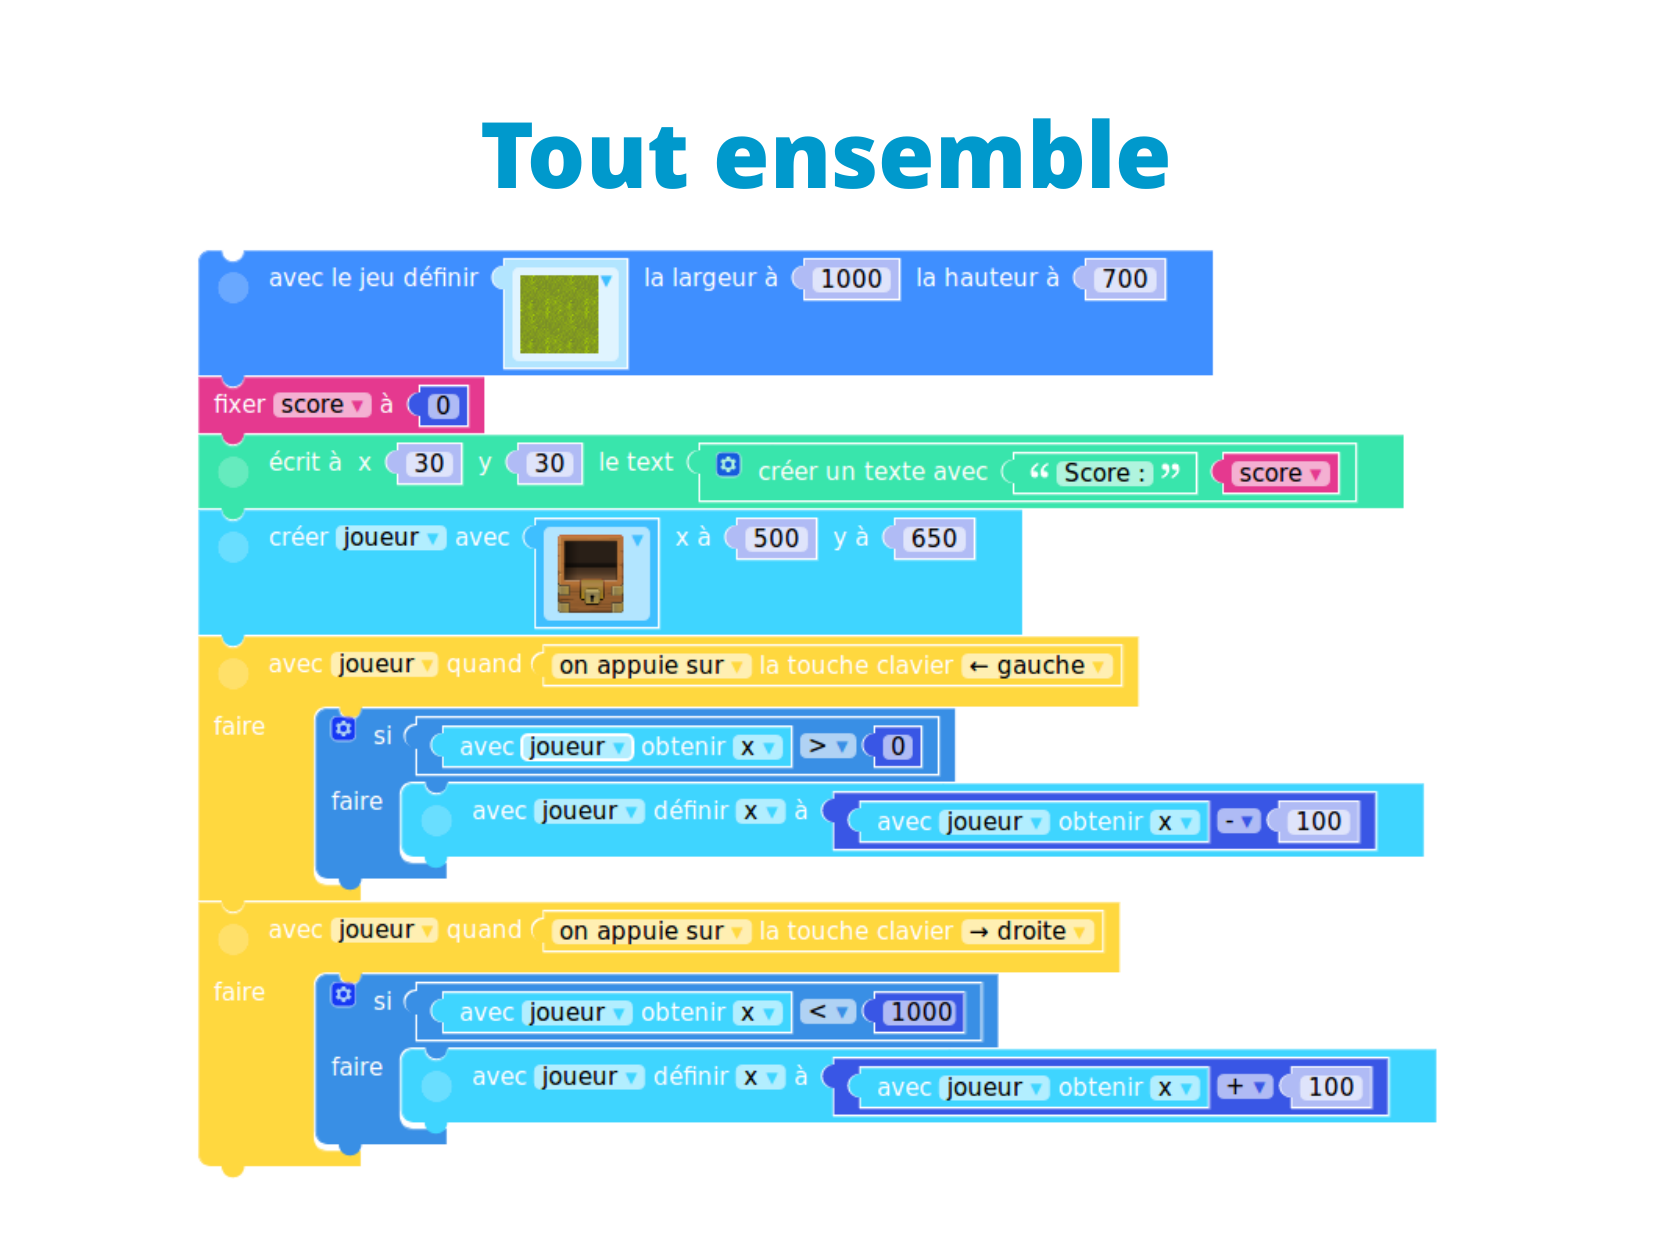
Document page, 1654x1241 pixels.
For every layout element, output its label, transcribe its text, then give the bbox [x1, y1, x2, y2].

title Tout ensemble [82, 49, 1571, 257]
picture [186, 238, 1468, 1193]
